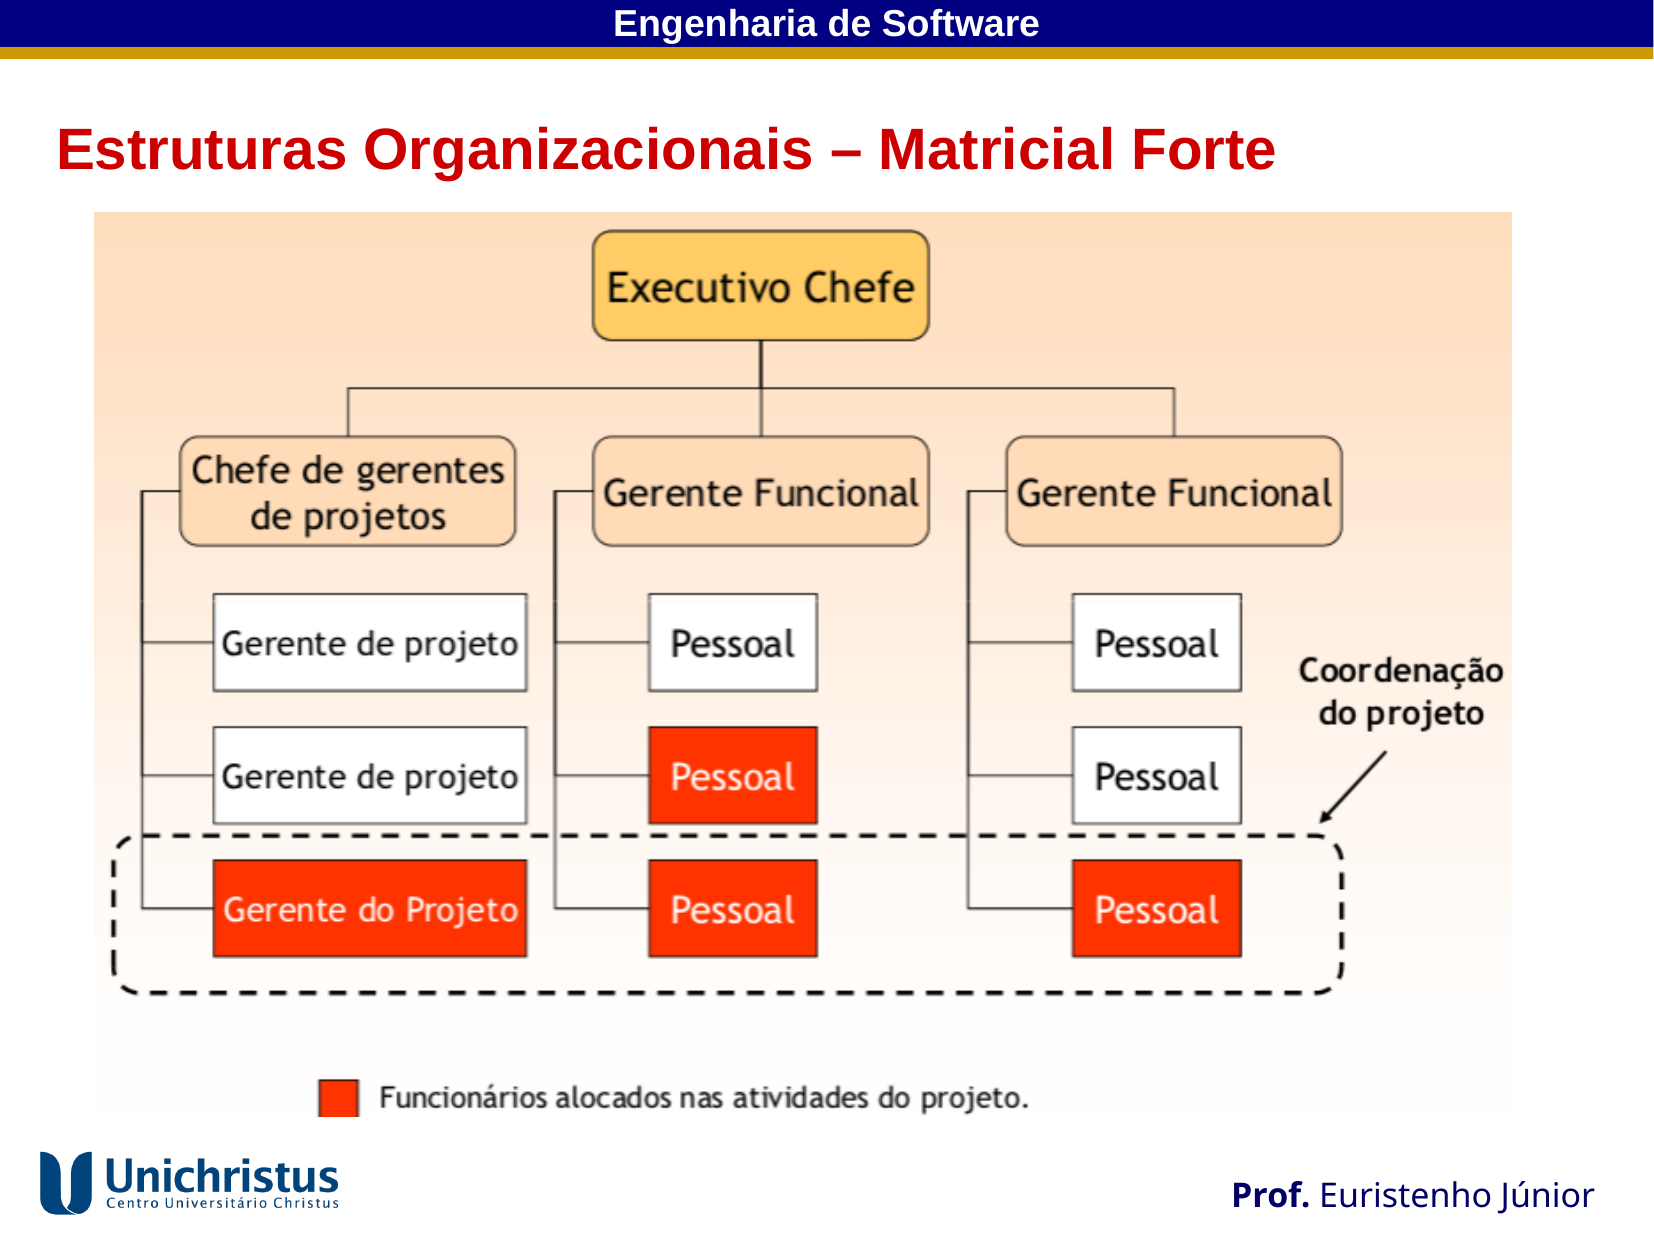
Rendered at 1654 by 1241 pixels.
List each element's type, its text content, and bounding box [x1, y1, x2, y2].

text_box Engenharia de Software [0, 0, 1654, 47]
picture [35, 1148, 343, 1217]
text_box [0, 47, 1654, 60]
text_box Estruturas Organizacionais – Matricial Forte [41, 109, 1636, 254]
picture [94, 212, 1512, 1117]
text_box Prof. Euristenho Júnior [1216, 1163, 1654, 1224]
